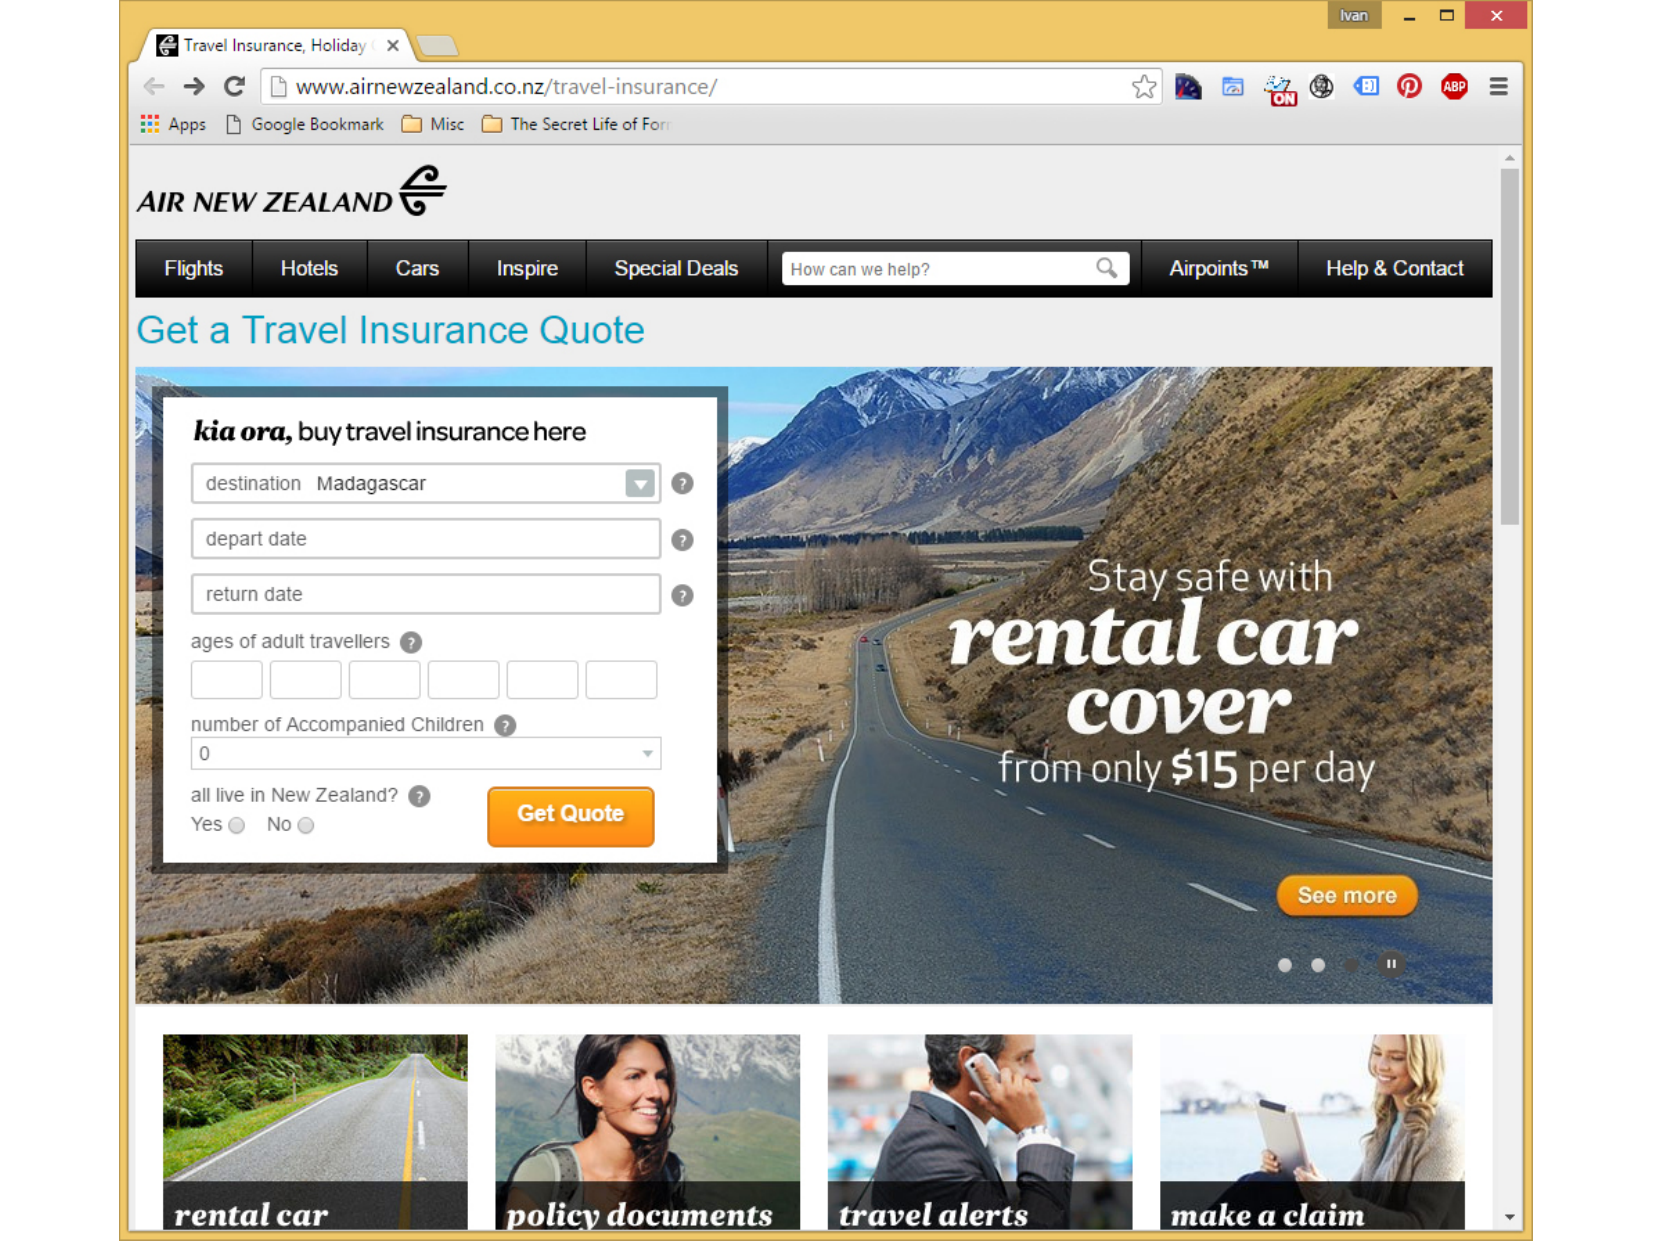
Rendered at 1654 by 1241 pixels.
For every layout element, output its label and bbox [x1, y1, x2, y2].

picture [119, 0, 1533, 1241]
